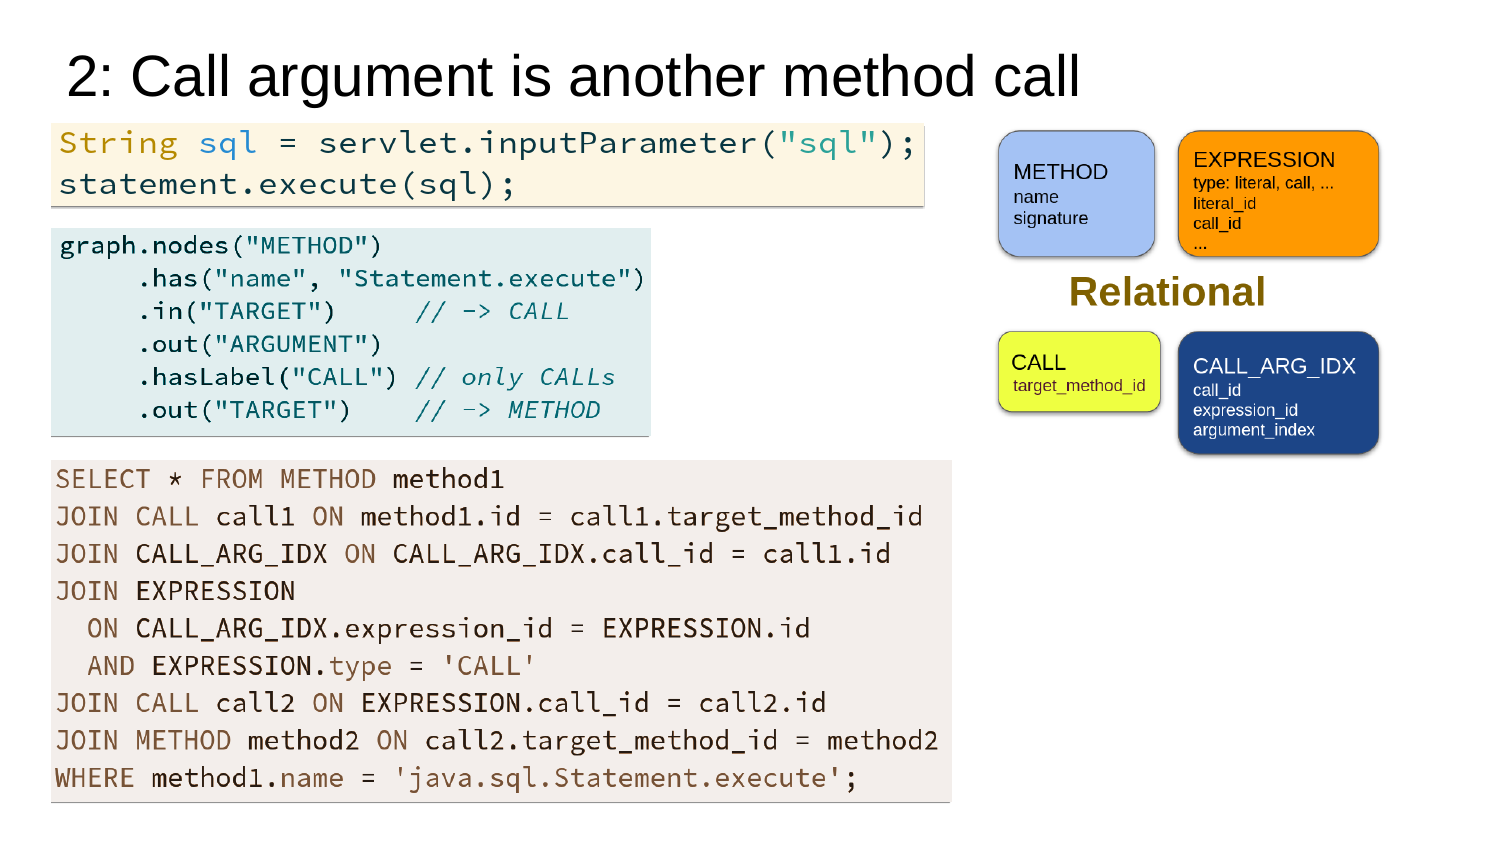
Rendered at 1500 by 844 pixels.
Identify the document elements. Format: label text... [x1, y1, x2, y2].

title 2: Call argument is another method call [51, 23, 1449, 117]
picture [51, 460, 952, 802]
picture [992, 123, 1388, 465]
picture [51, 123, 924, 206]
picture [51, 228, 651, 436]
